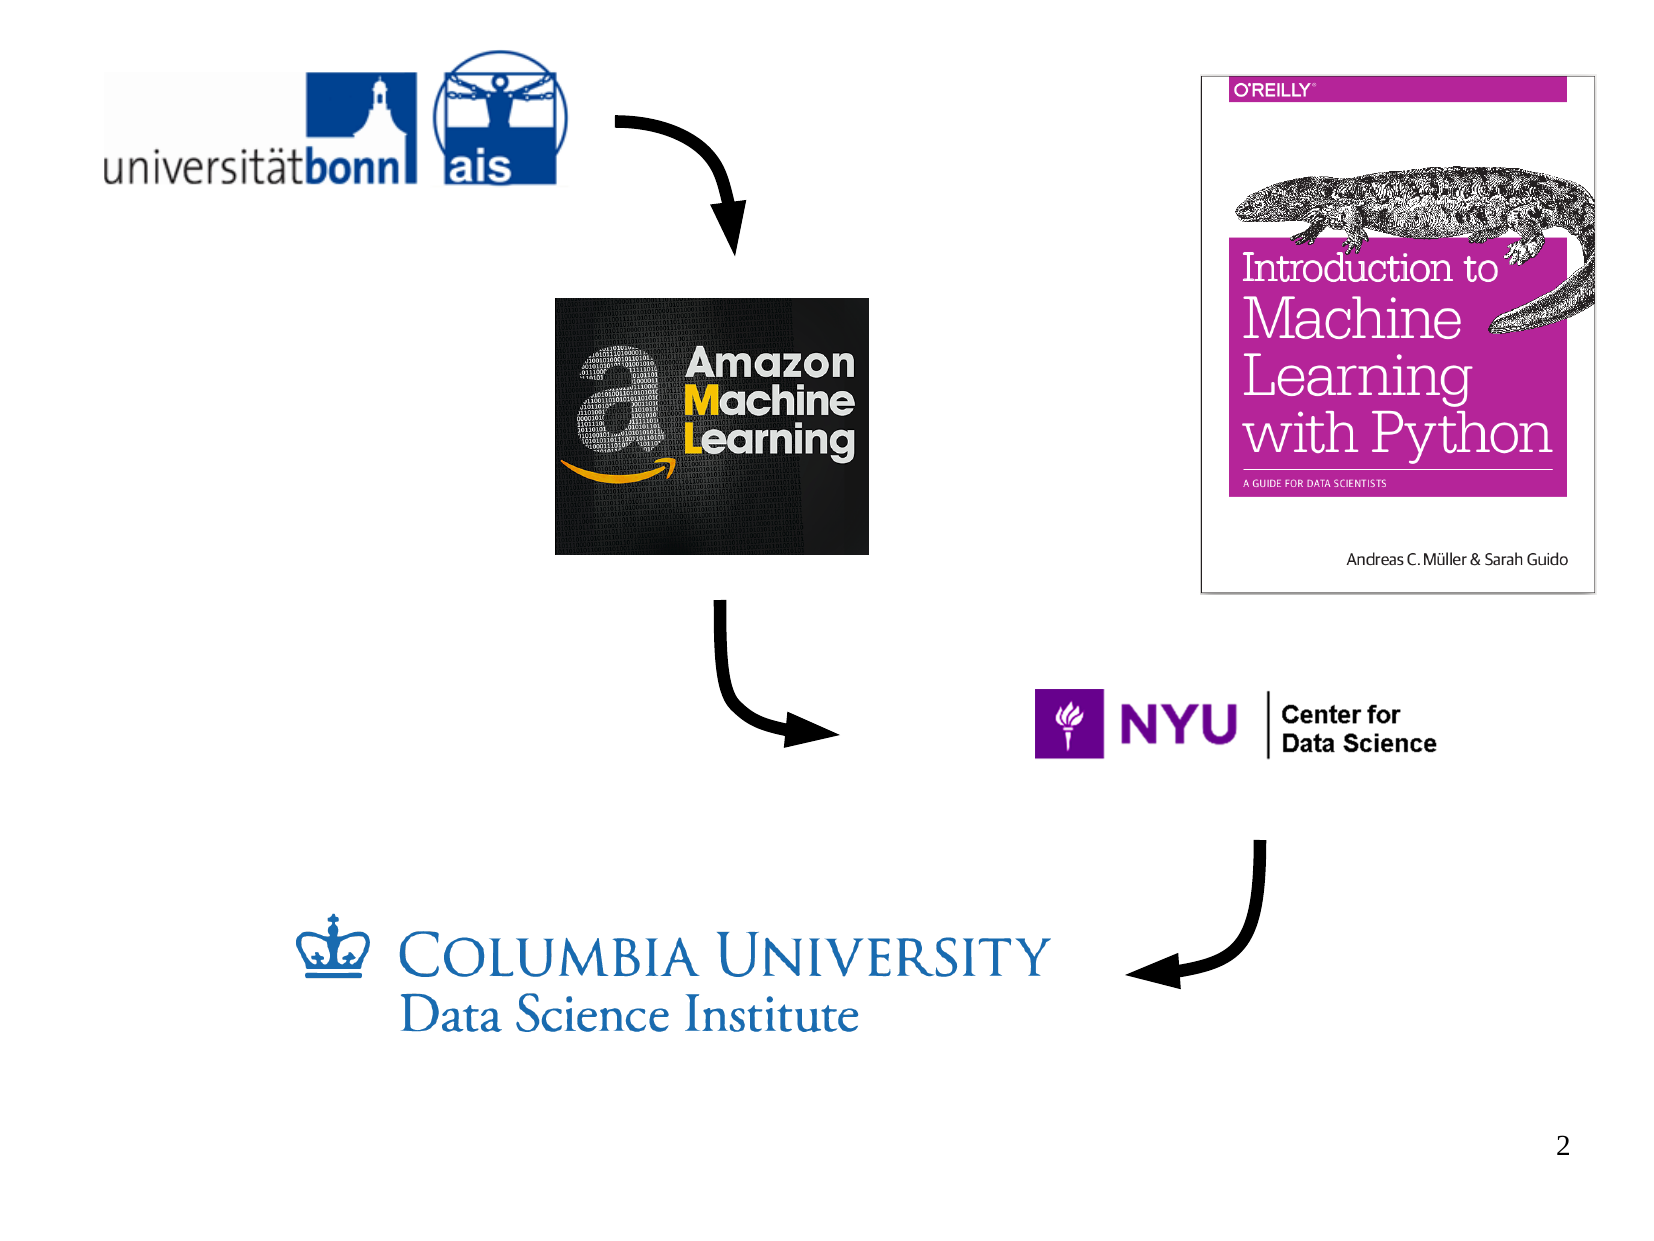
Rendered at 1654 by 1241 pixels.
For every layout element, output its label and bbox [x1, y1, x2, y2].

picture [296, 689, 1502, 1223]
picture [555, 298, 869, 556]
picture [1200, 74, 1597, 595]
picture [104, 49, 571, 189]
